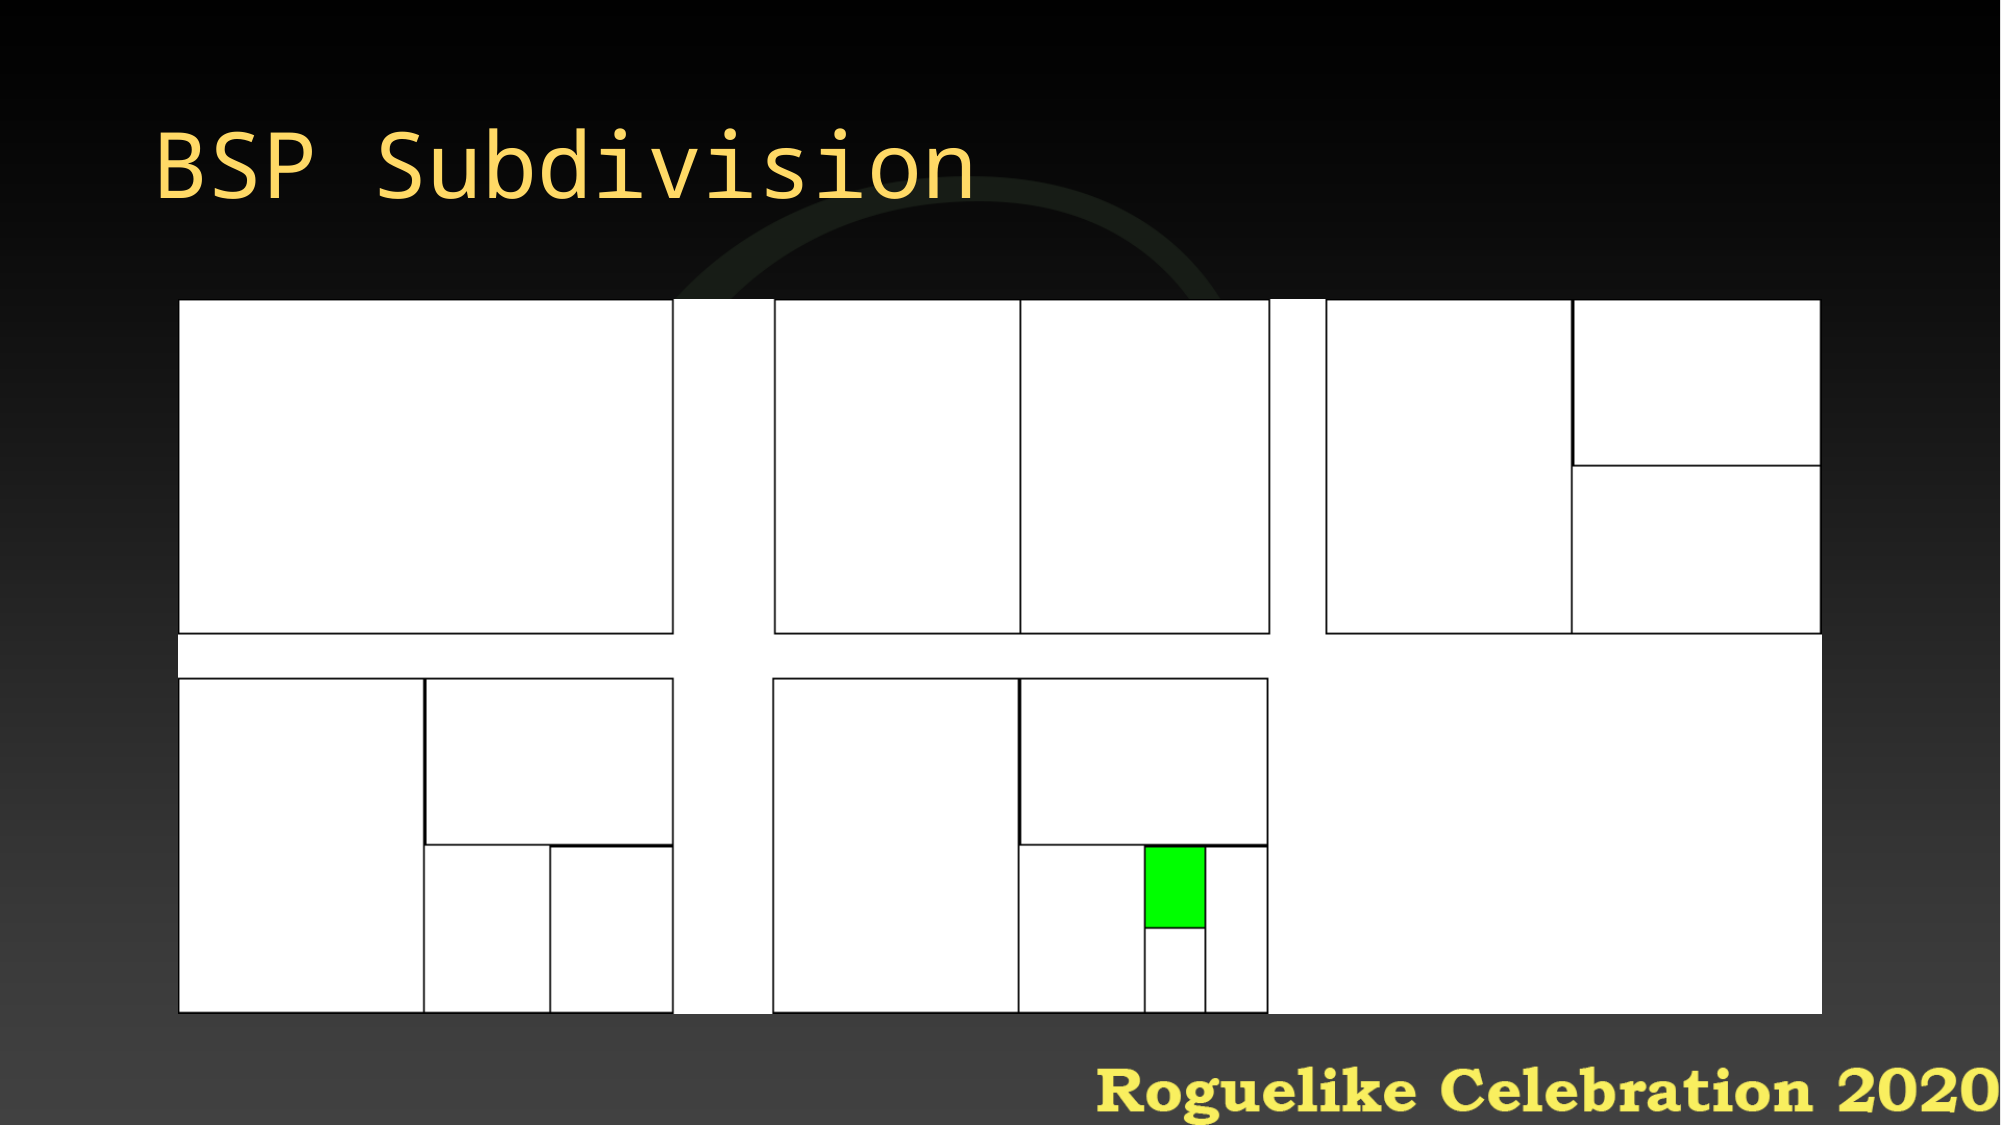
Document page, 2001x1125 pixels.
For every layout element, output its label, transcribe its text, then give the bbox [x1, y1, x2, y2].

picture [0, 0, 2001, 1125]
title BSP Subdivision [137, 59, 1863, 278]
